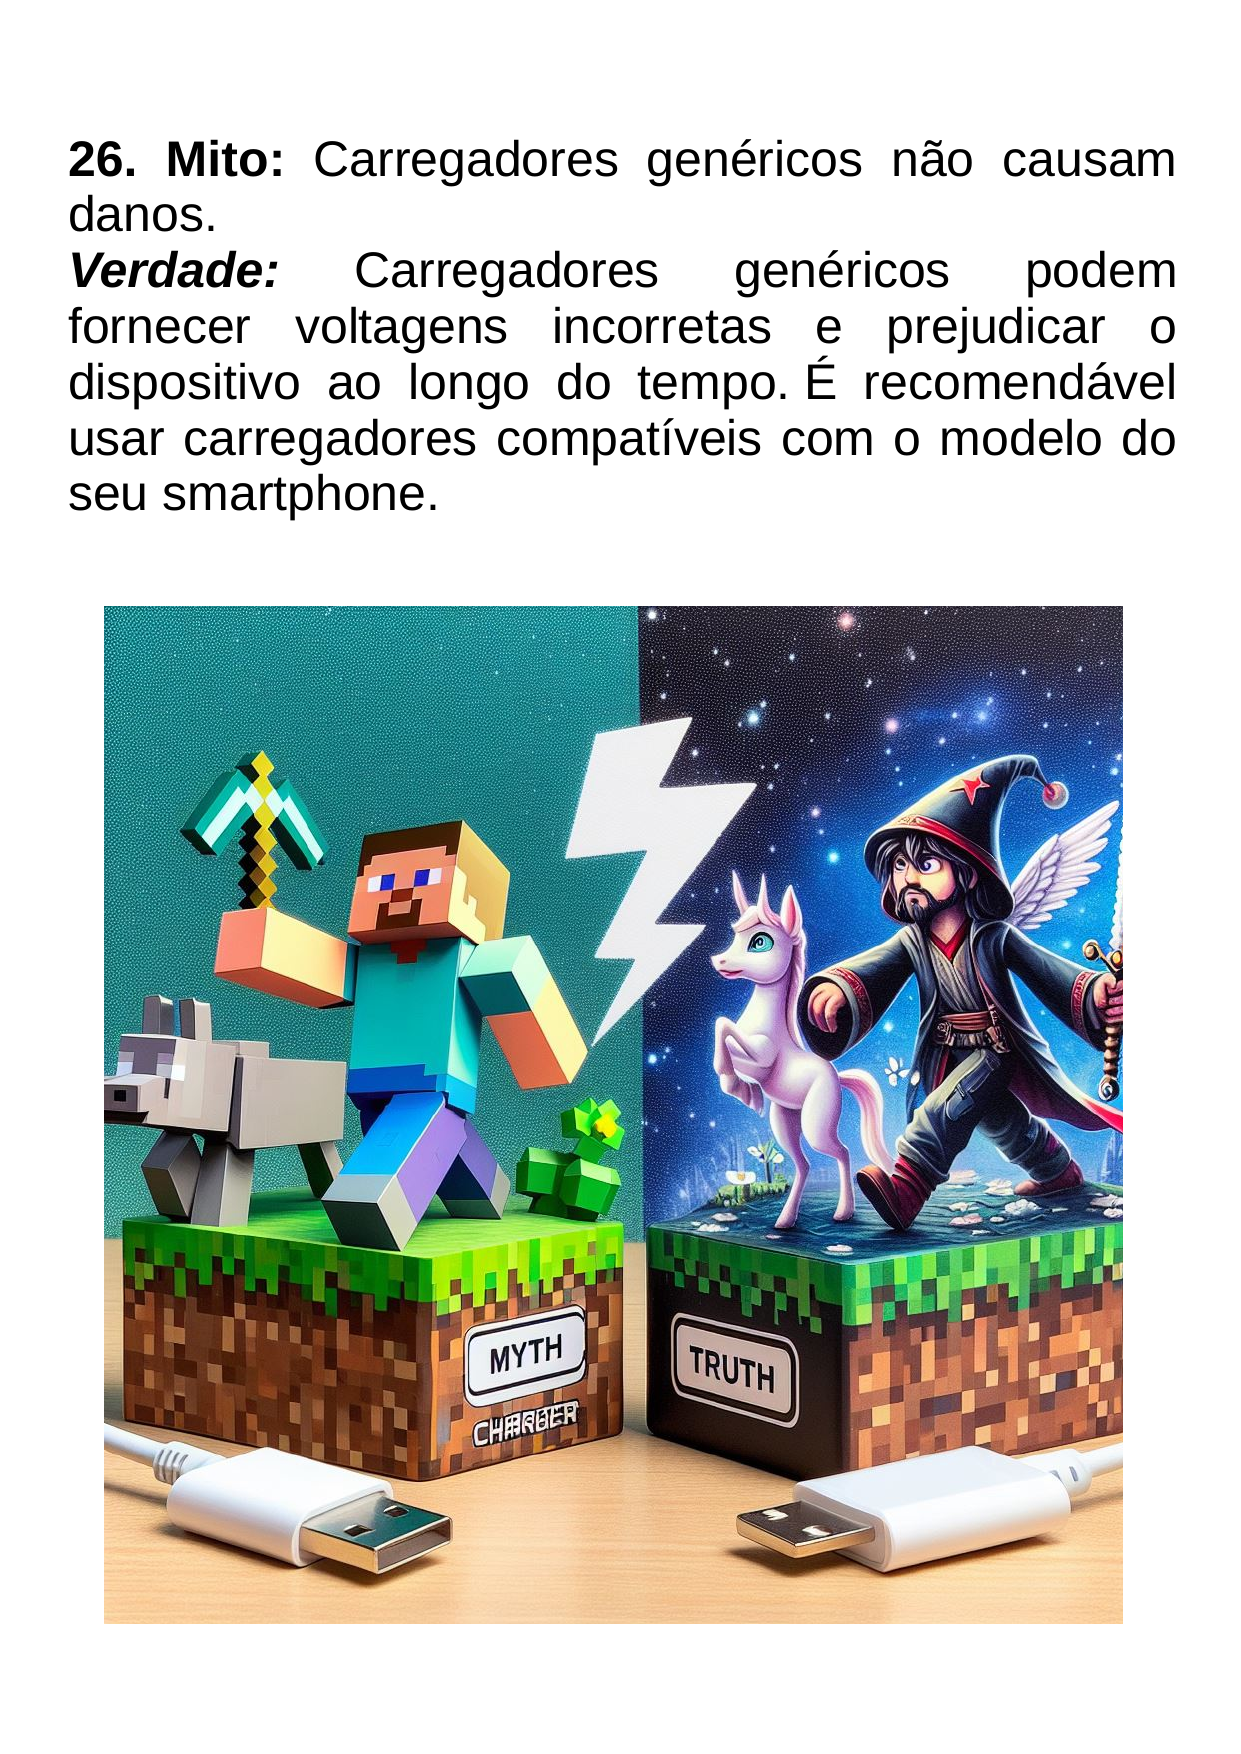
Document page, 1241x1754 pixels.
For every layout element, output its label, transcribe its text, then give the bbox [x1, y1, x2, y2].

title 26. Mito: Carregadores genéricos não causam danos. Verdade: Carregadores genéricos podem fornecer voltagens incorretas e prejudicar o dispositivo ao longo do tempo. É recomendável usar carregadores compatíveis com o modelo do seu smartphone. [65, 130, 1182, 522]
picture [104, 606, 1123, 1625]
